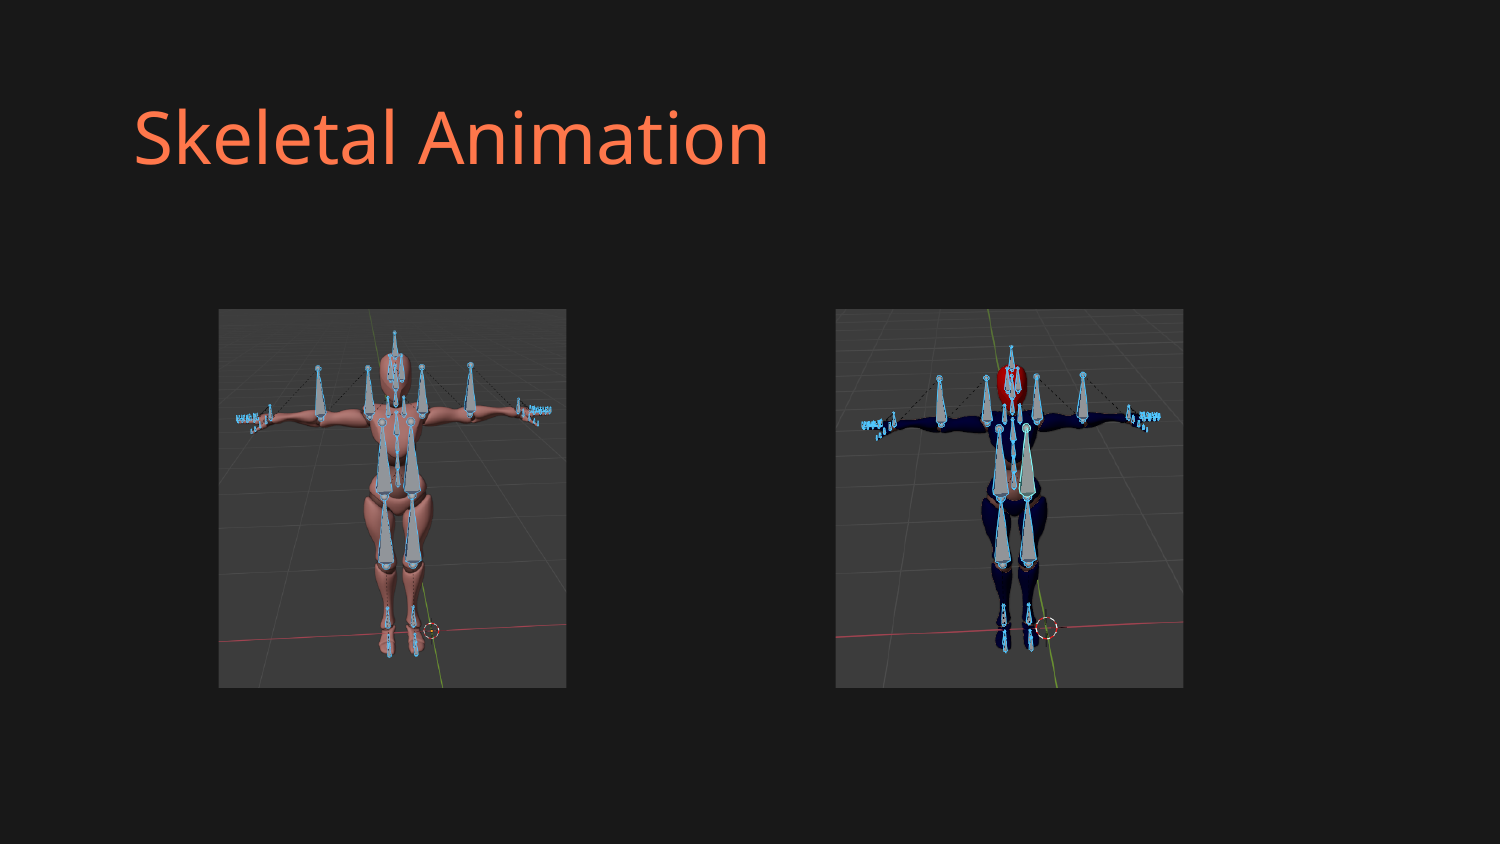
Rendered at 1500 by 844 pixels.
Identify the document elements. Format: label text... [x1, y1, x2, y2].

title Skeletal Animation [118, 88, 1382, 183]
picture [218, 309, 567, 688]
picture [835, 309, 1184, 688]
